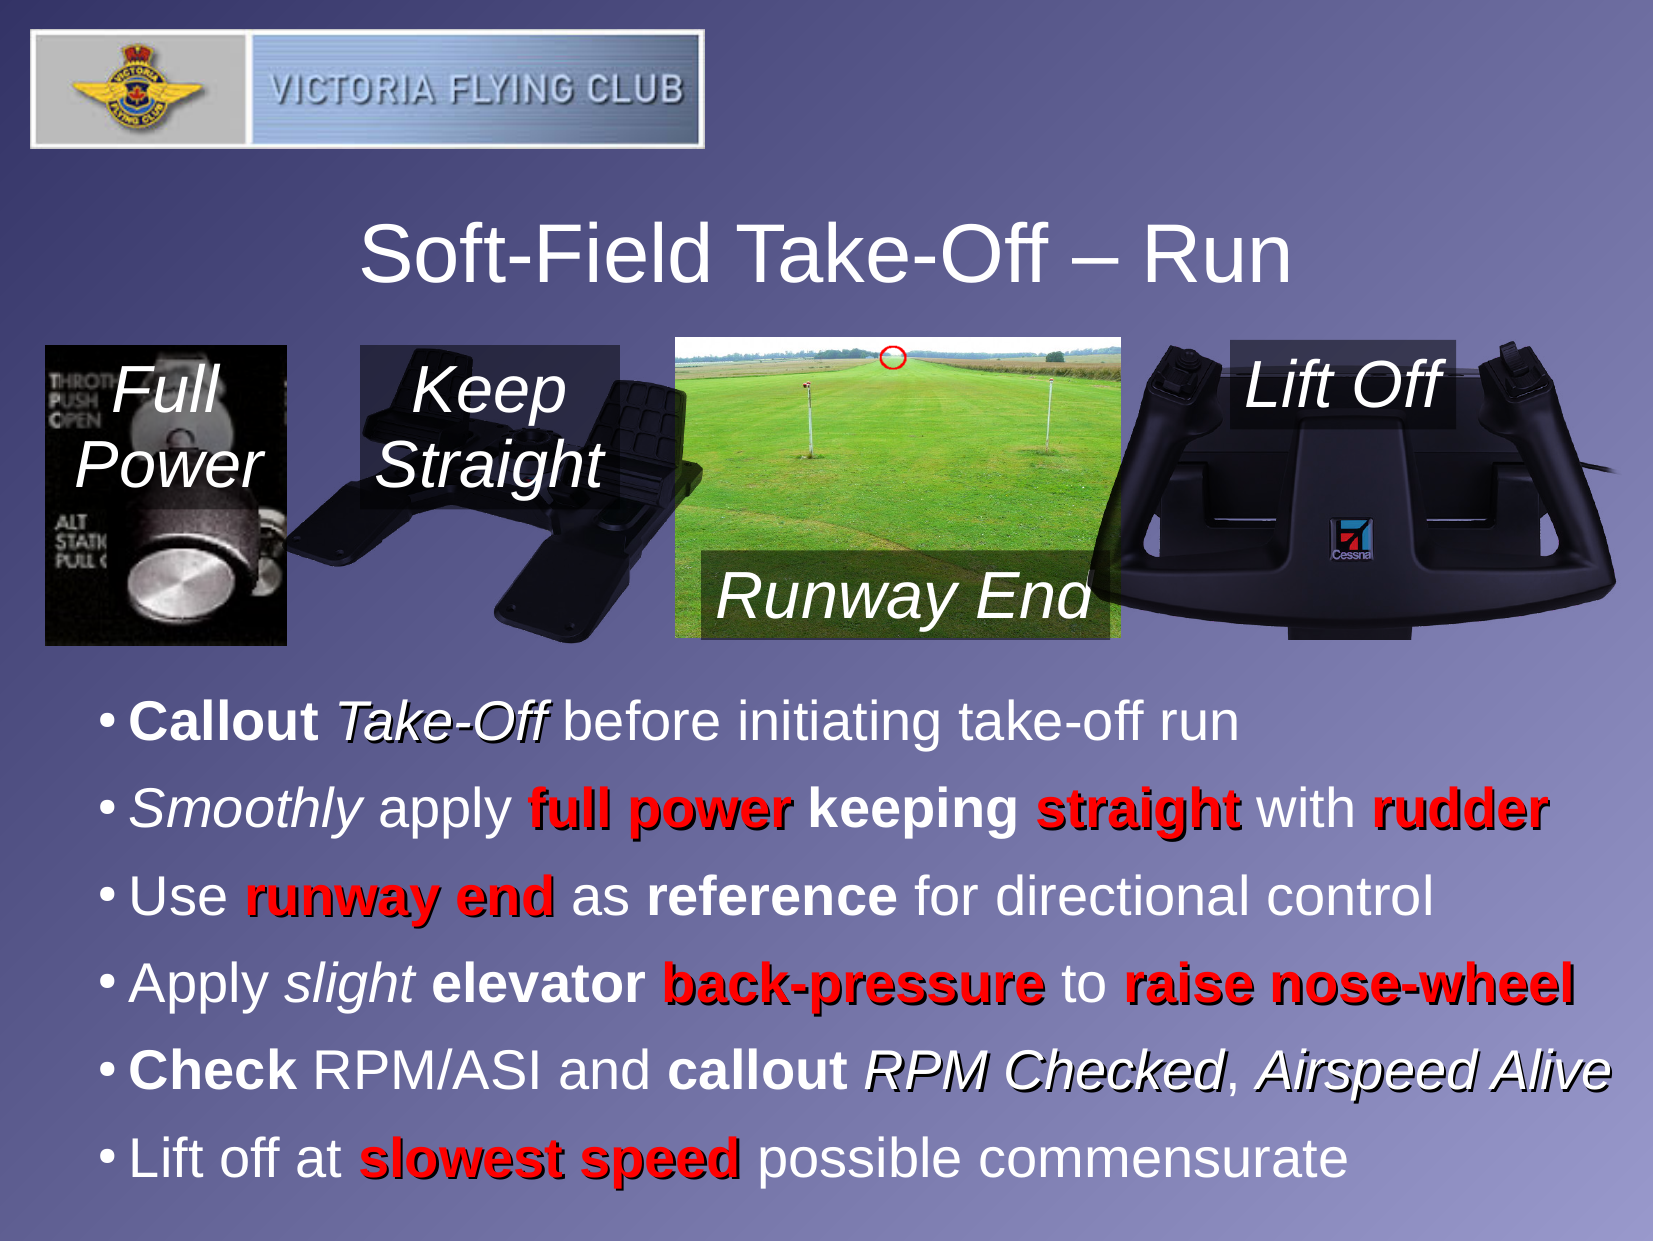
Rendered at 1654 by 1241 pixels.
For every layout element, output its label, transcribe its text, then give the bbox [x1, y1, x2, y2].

picture [30, 29, 705, 149]
text_box Keep Straight [360, 345, 620, 510]
title Soft-Field Take-Off – Run [82, 150, 1571, 345]
text_box Full Power [60, 345, 280, 510]
text_box Runway End [706, 550, 1080, 640]
picture [45, 337, 1622, 646]
list Callout Take-Off before initiating take-off run Smoothly apply full power keeping straight with rudder Use runway end as reference for directional control Apply slight elevator back-pressure to raise nose-wheel Check RPM/ASI and callout RPM Checked, Airspeed Alive Lift off at slowest speed possible commensurate [82, 690, 1621, 1201]
text_box Lift Off [1230, 339, 1457, 430]
